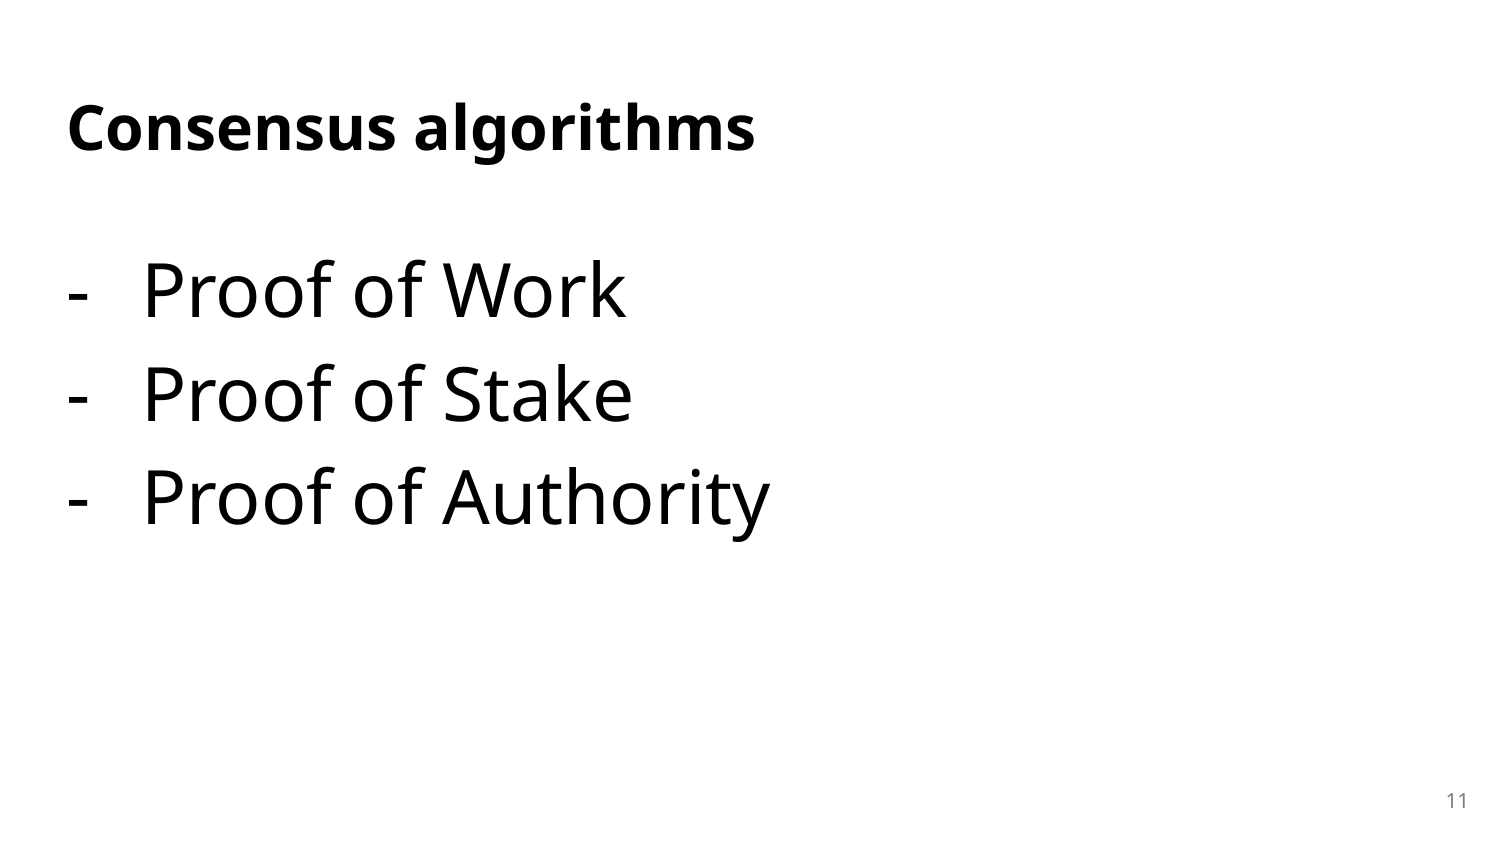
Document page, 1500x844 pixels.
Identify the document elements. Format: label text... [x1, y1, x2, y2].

list Proof of Work Proof of Stake Proof of Authority [51, 214, 1449, 775]
slide_number <number> [1394, 769, 1484, 834]
title Consensus algorithms [51, 72, 1449, 176]
